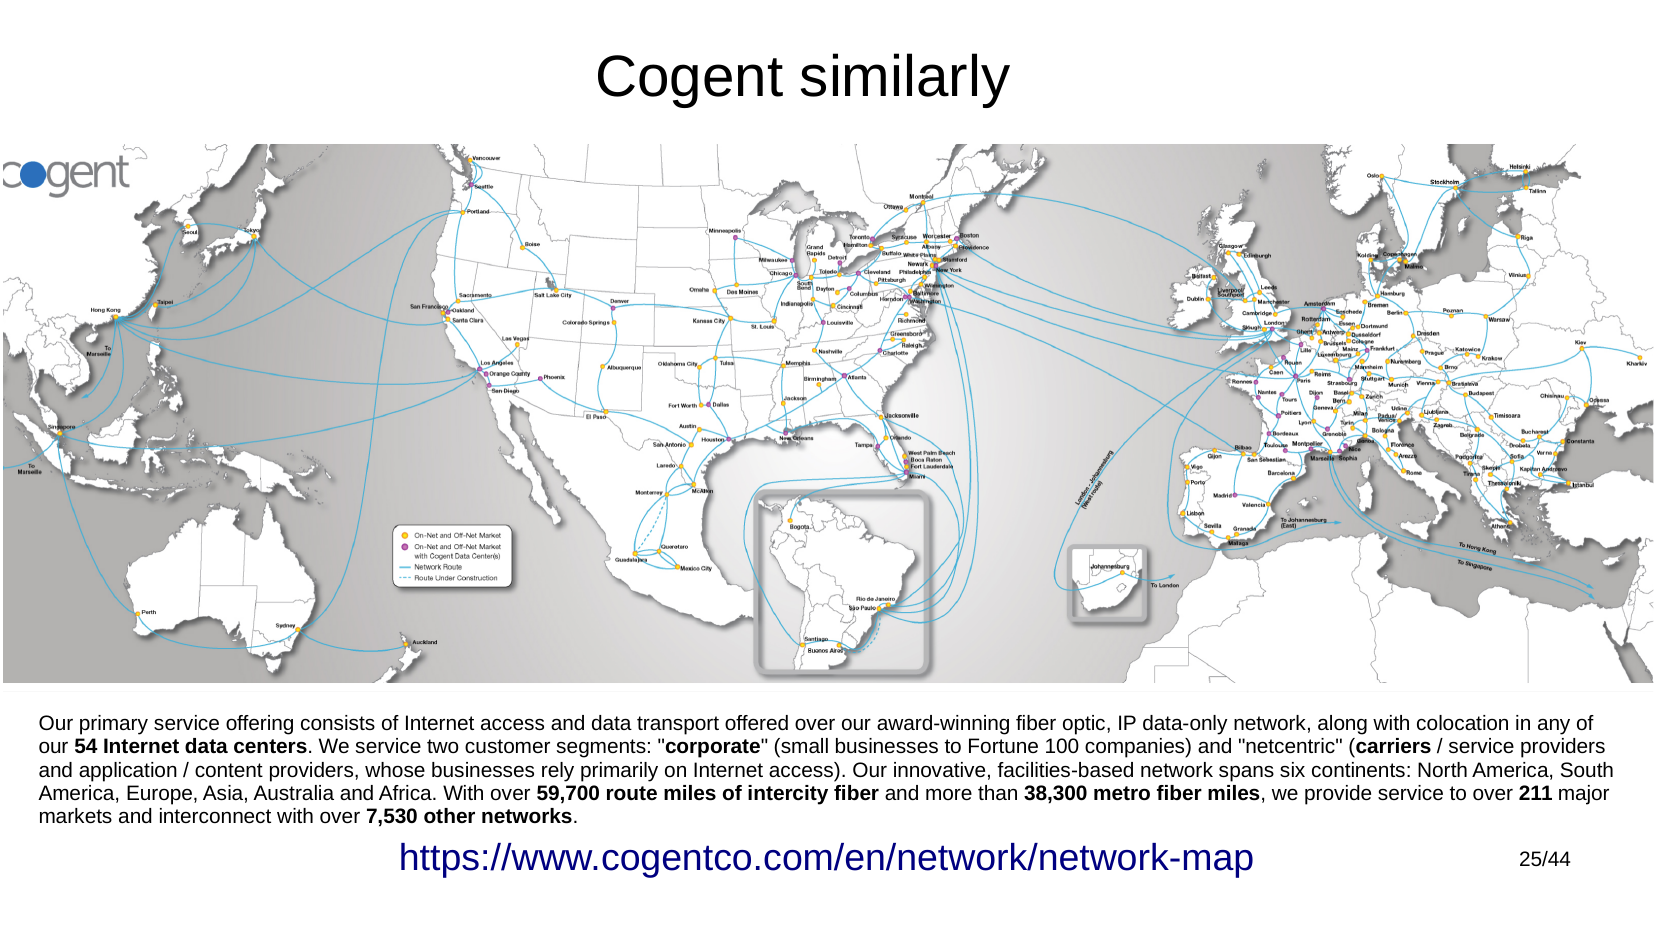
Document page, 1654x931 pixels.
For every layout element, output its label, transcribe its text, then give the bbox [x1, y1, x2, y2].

text_box Our primary service offering consists of Internet access and data transport offered over our award-winning fiber optic, IP data-only network, along with colocation in any of our 54 Internet data centers. We service two customer segments: "corporate" (small businesses to Fortune 100 companies) and "netcentric" (carriers / service providers and application / content providers, whose businesses rely primarily on Internet access). Our innovative, facilities-based network spans six continents: North America, South America, Europe, Asia, Australia and Africa. With over 59,700 route miles of intercity fiber and more than 38,300 metro fiber miles, we provide service to over 211 major markets and interconnect with over 7,530 other networks. [23, 704, 1630, 910]
picture [3, 126, 1654, 692]
title Cogent similarly [59, 0, 1548, 126]
